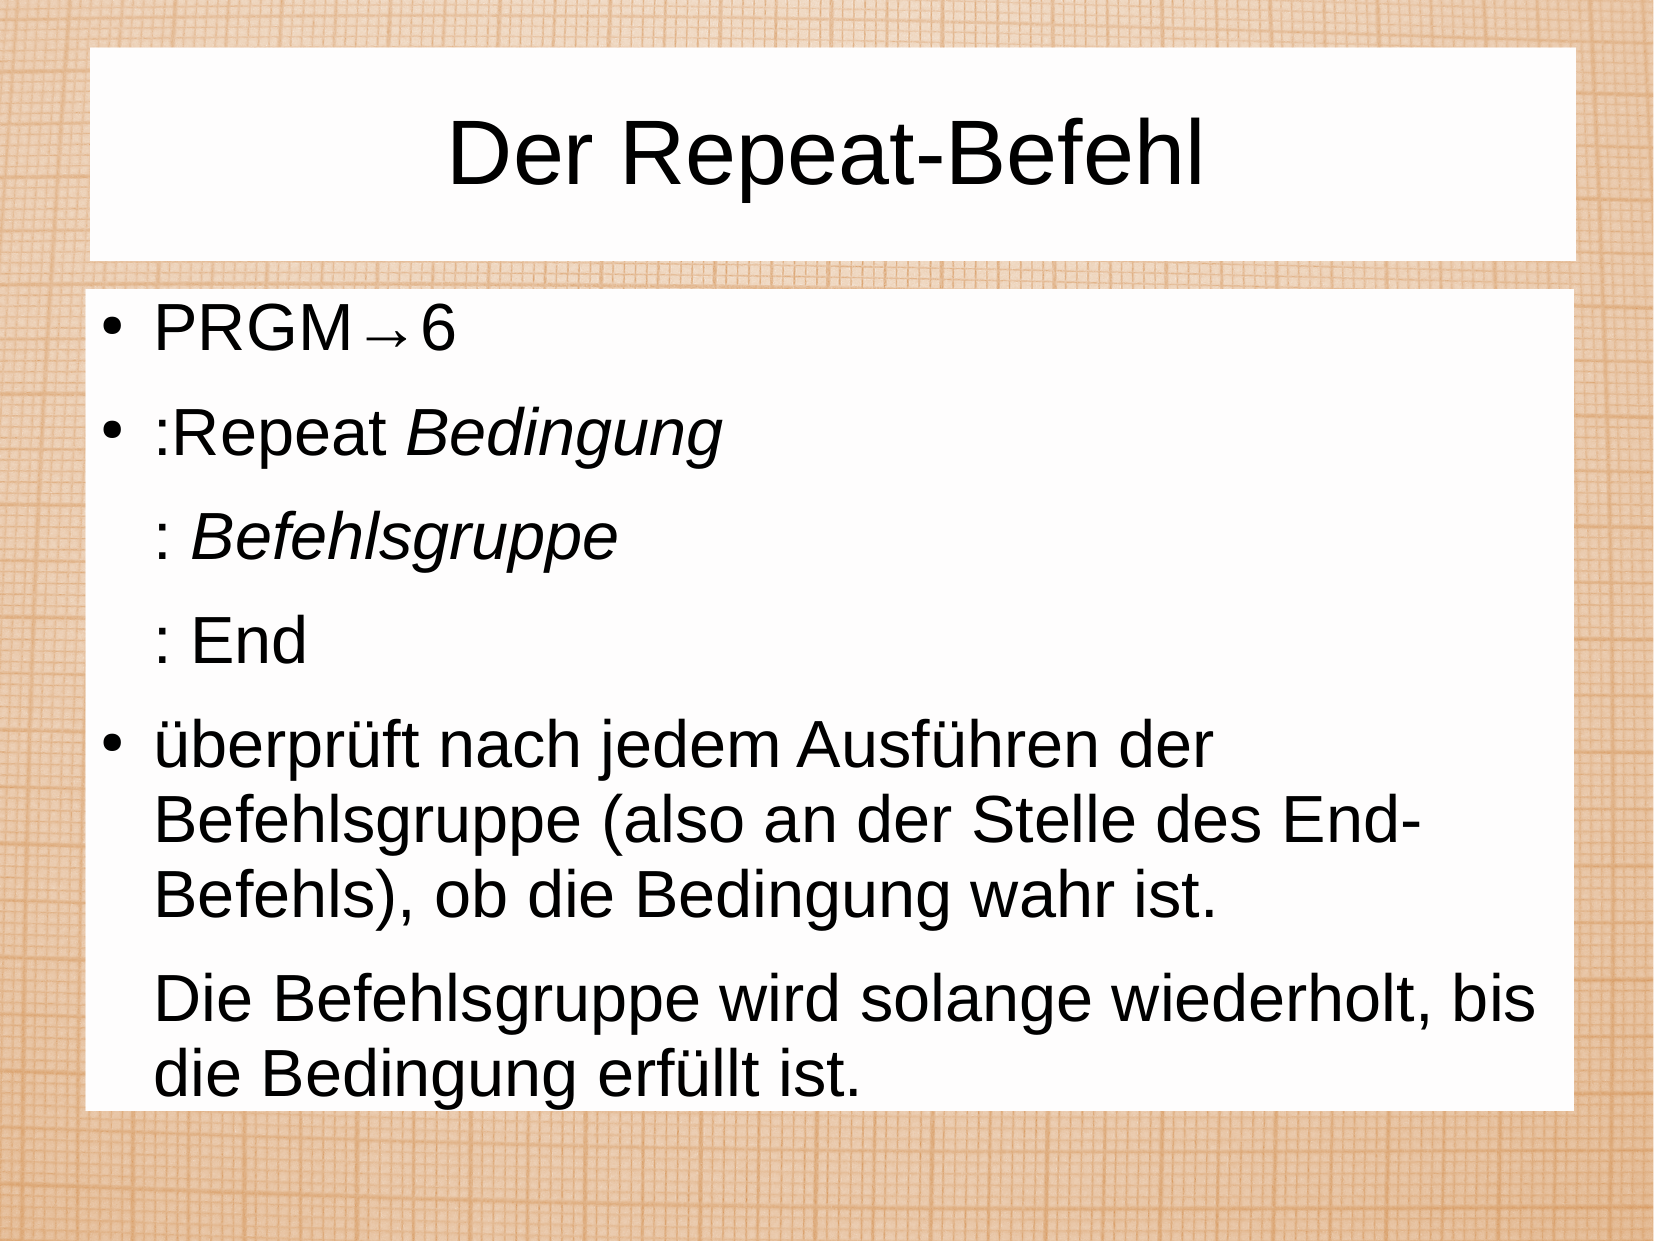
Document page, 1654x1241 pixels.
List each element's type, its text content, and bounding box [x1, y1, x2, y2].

list PRGM→6 :Repeat Bedingung : Befehlsgruppe : End überprüft nach jedem Ausführen der Befehlsgruppe (also an der Stelle des End- Befehls), ob die Bedingung wahr ist. Die Befehlsgruppe wird solange wiederholt, bis die Bedingung erfüllt ist. [82, 290, 1571, 1111]
picture [0, 0, 1654, 1241]
title Der Repeat-Befehl [82, 49, 1571, 257]
